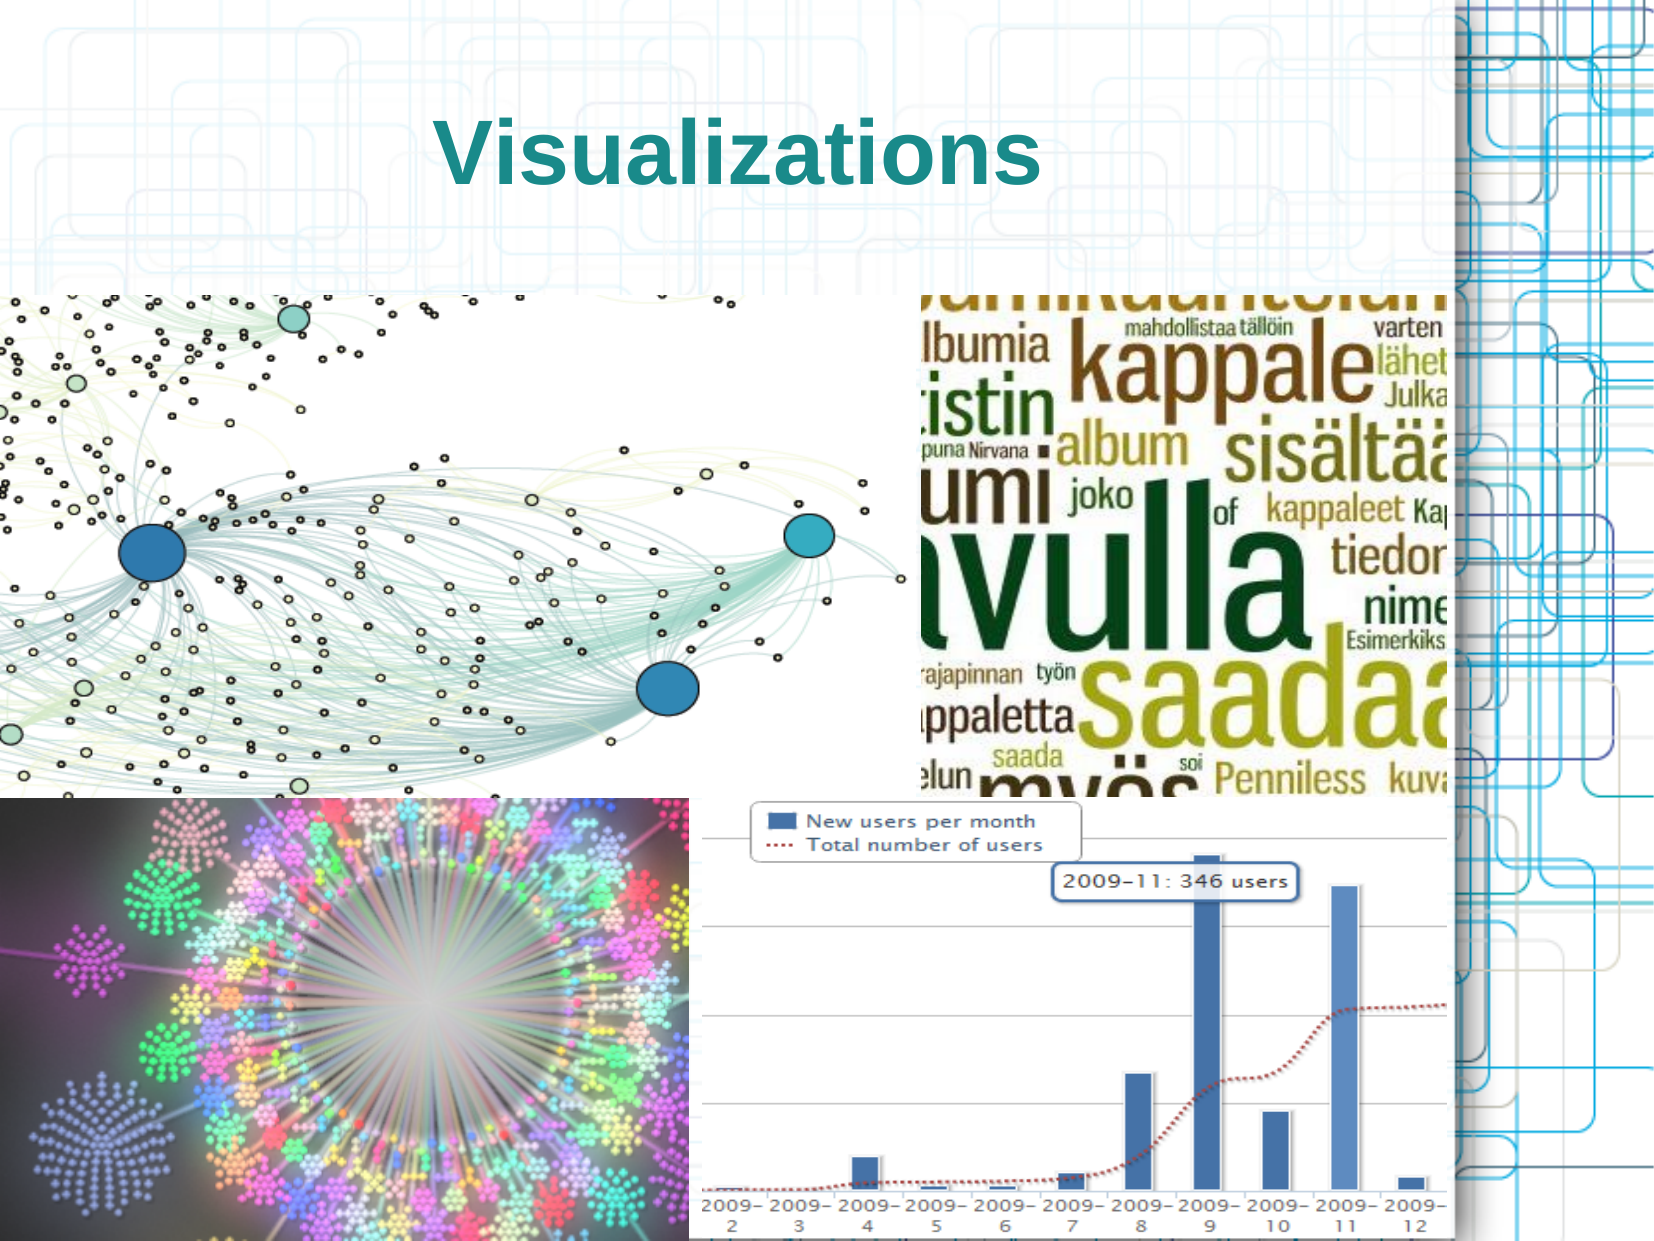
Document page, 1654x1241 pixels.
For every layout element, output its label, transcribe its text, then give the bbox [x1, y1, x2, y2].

picture [0, 0, 1654, 1241]
title Visualizations [59, 49, 1418, 257]
